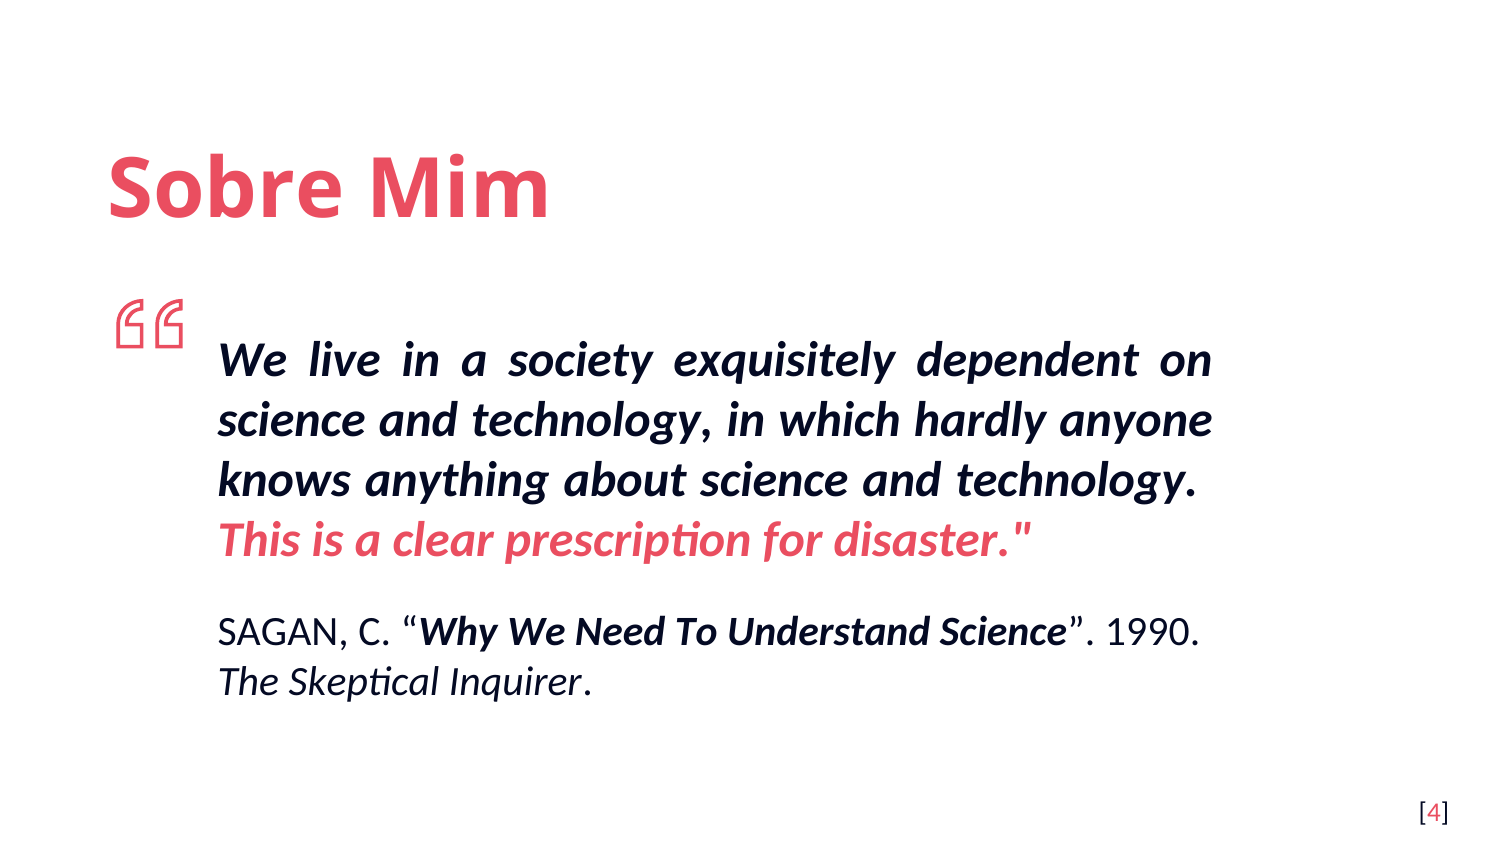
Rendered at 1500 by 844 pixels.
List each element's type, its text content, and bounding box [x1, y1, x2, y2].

picture [86, 264, 213, 383]
text_box Sobre Mim [92, 104, 688, 243]
slide_number [4] [1403, 779, 1494, 844]
text_box SAGAN, C. “Why We Need To Understand Science”. 1990. The Skeptical Inquirer. [202, 596, 1307, 713]
text_box We live in a society exquisitely dependent on science and technology, in which hardly anyone knows anything about science and technology. This is a clear prescription for disaster." [202, 318, 1307, 577]
